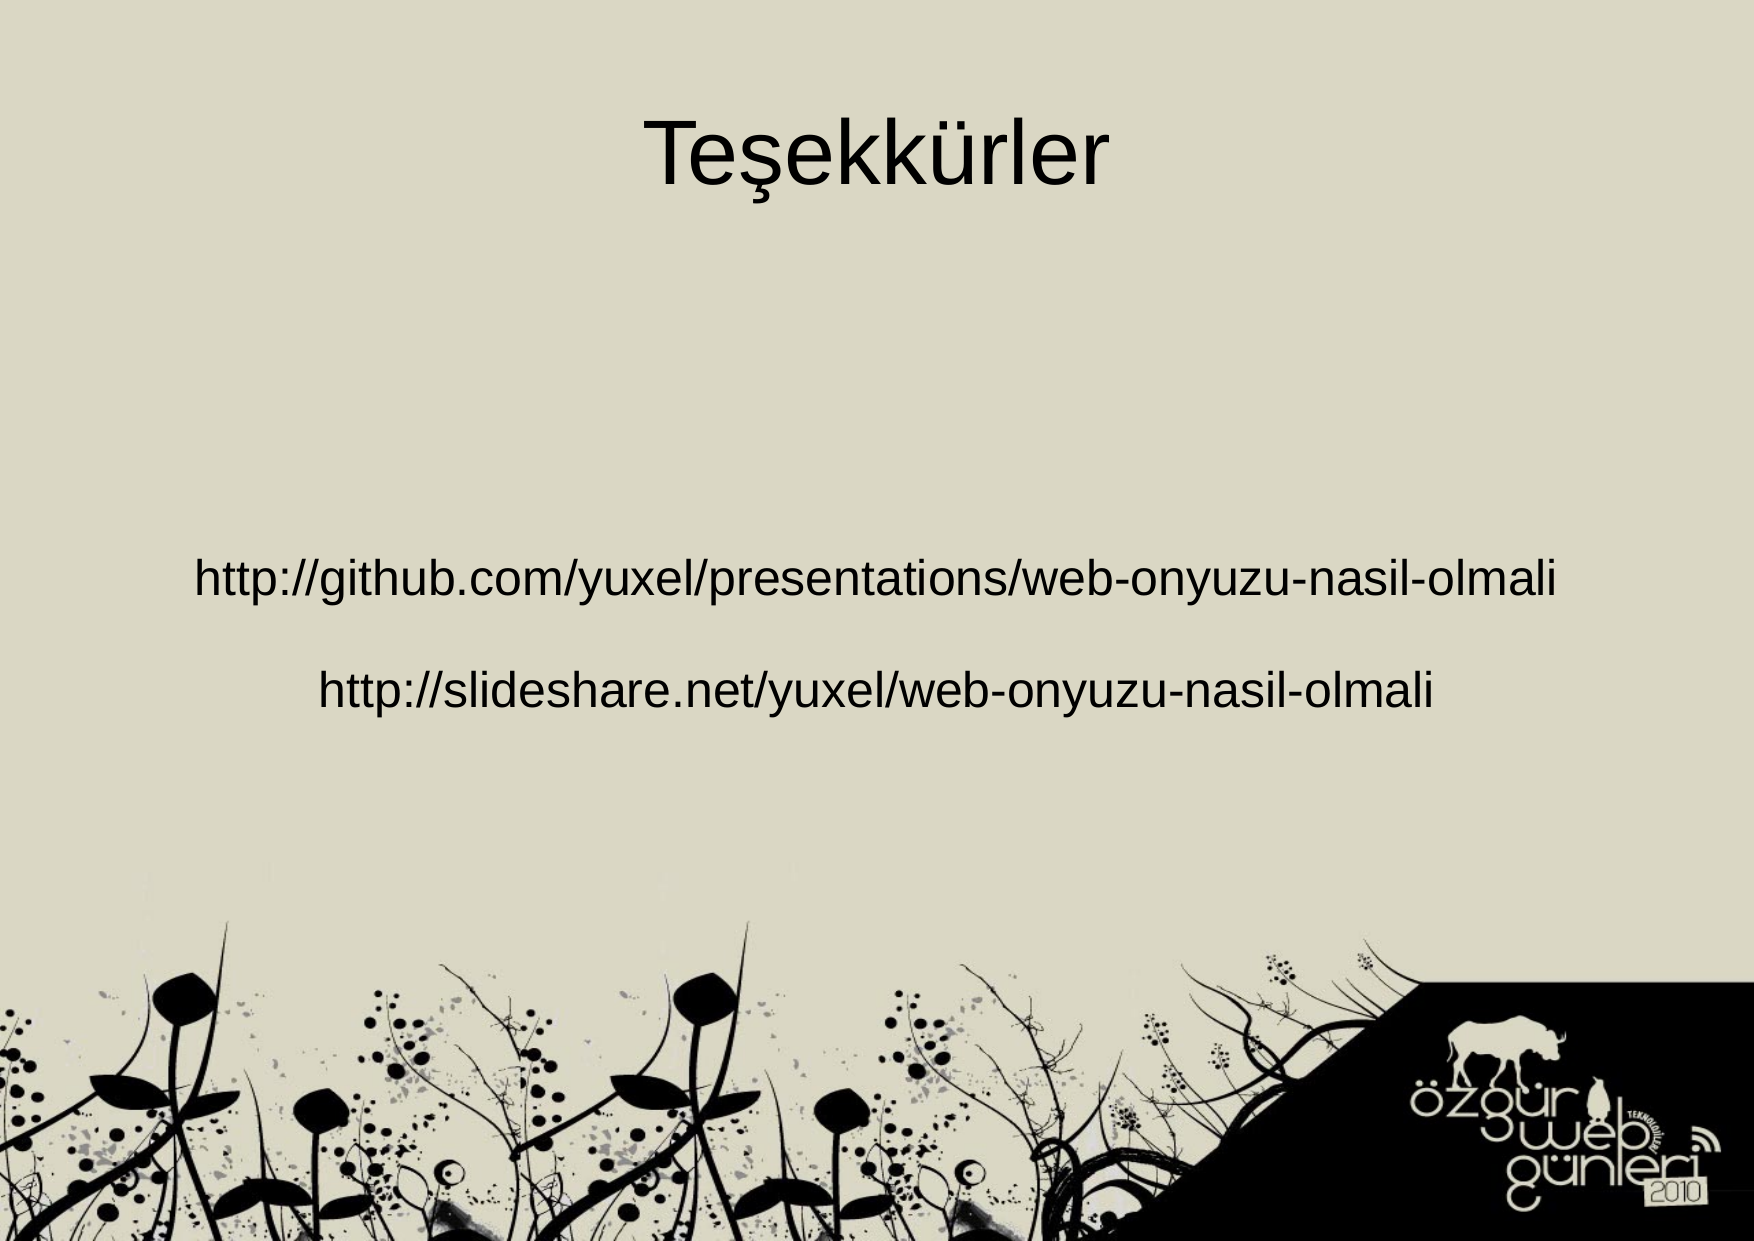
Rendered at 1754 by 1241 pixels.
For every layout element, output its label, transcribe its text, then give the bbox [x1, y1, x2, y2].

title Teşekkürler [87, 49, 1667, 257]
subtitle http://github.com/yuxel/presentations/web-onyuzu-nasil-olmali http://slideshare.net/yuxel/web-onyuzu-nasil-olmali [87, 297, 1667, 1102]
picture [0, 0, 1754, 1241]
